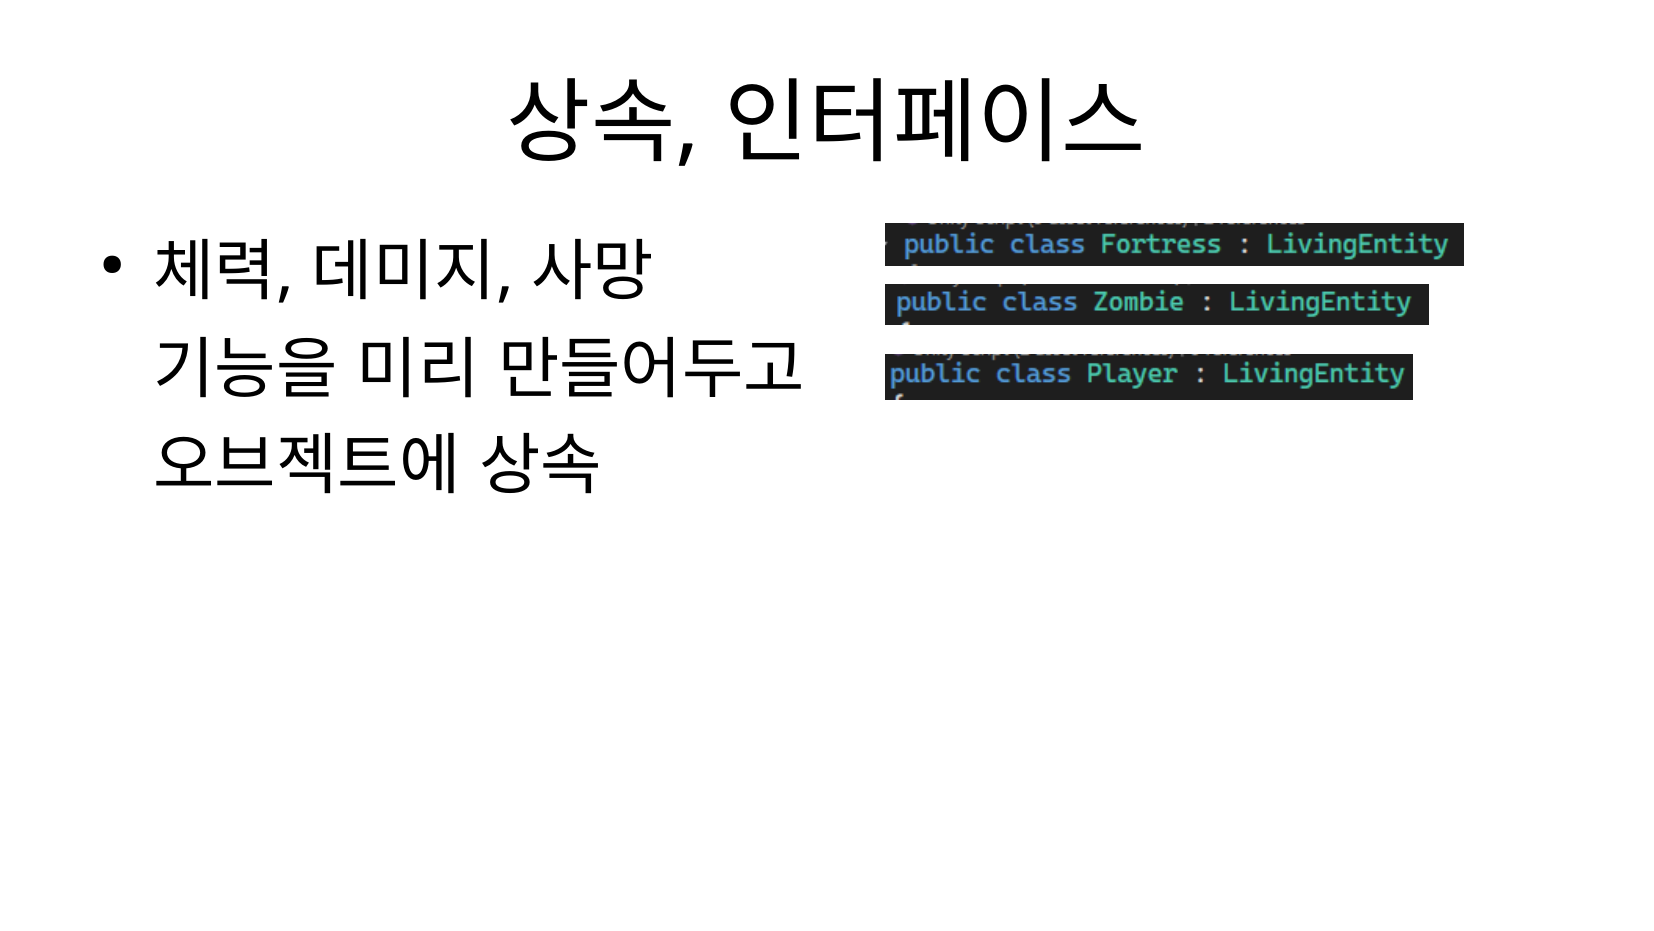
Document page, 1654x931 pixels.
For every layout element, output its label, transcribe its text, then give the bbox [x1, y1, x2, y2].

picture [885, 223, 1464, 266]
picture [885, 354, 1413, 400]
picture [885, 284, 1429, 325]
list 체력, 데미지, 사망 기능을 미리 만들어두고 오브젝트에 상속 [82, 217, 809, 758]
title 상속, 인터페이스 [82, 37, 1571, 193]
